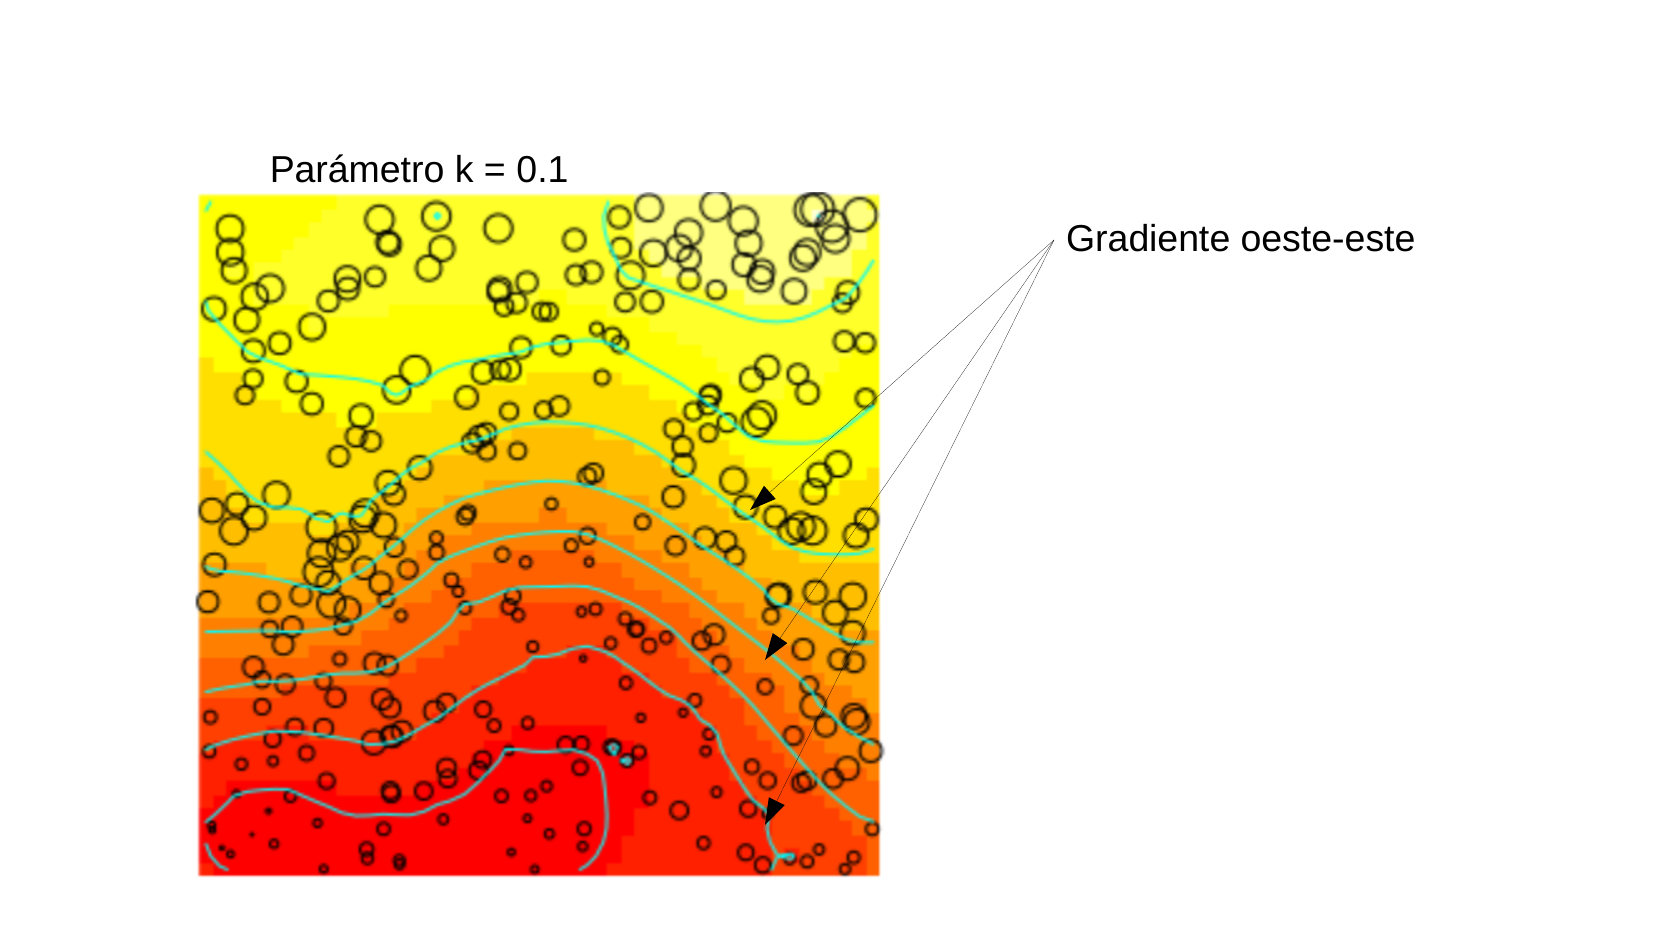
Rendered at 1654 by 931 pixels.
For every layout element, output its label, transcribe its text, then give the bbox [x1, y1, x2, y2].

text_box Parámetro k = 0.1 [255, 141, 661, 199]
picture [195, 192, 887, 886]
text_box Gradiente oeste-este [1051, 210, 1456, 309]
